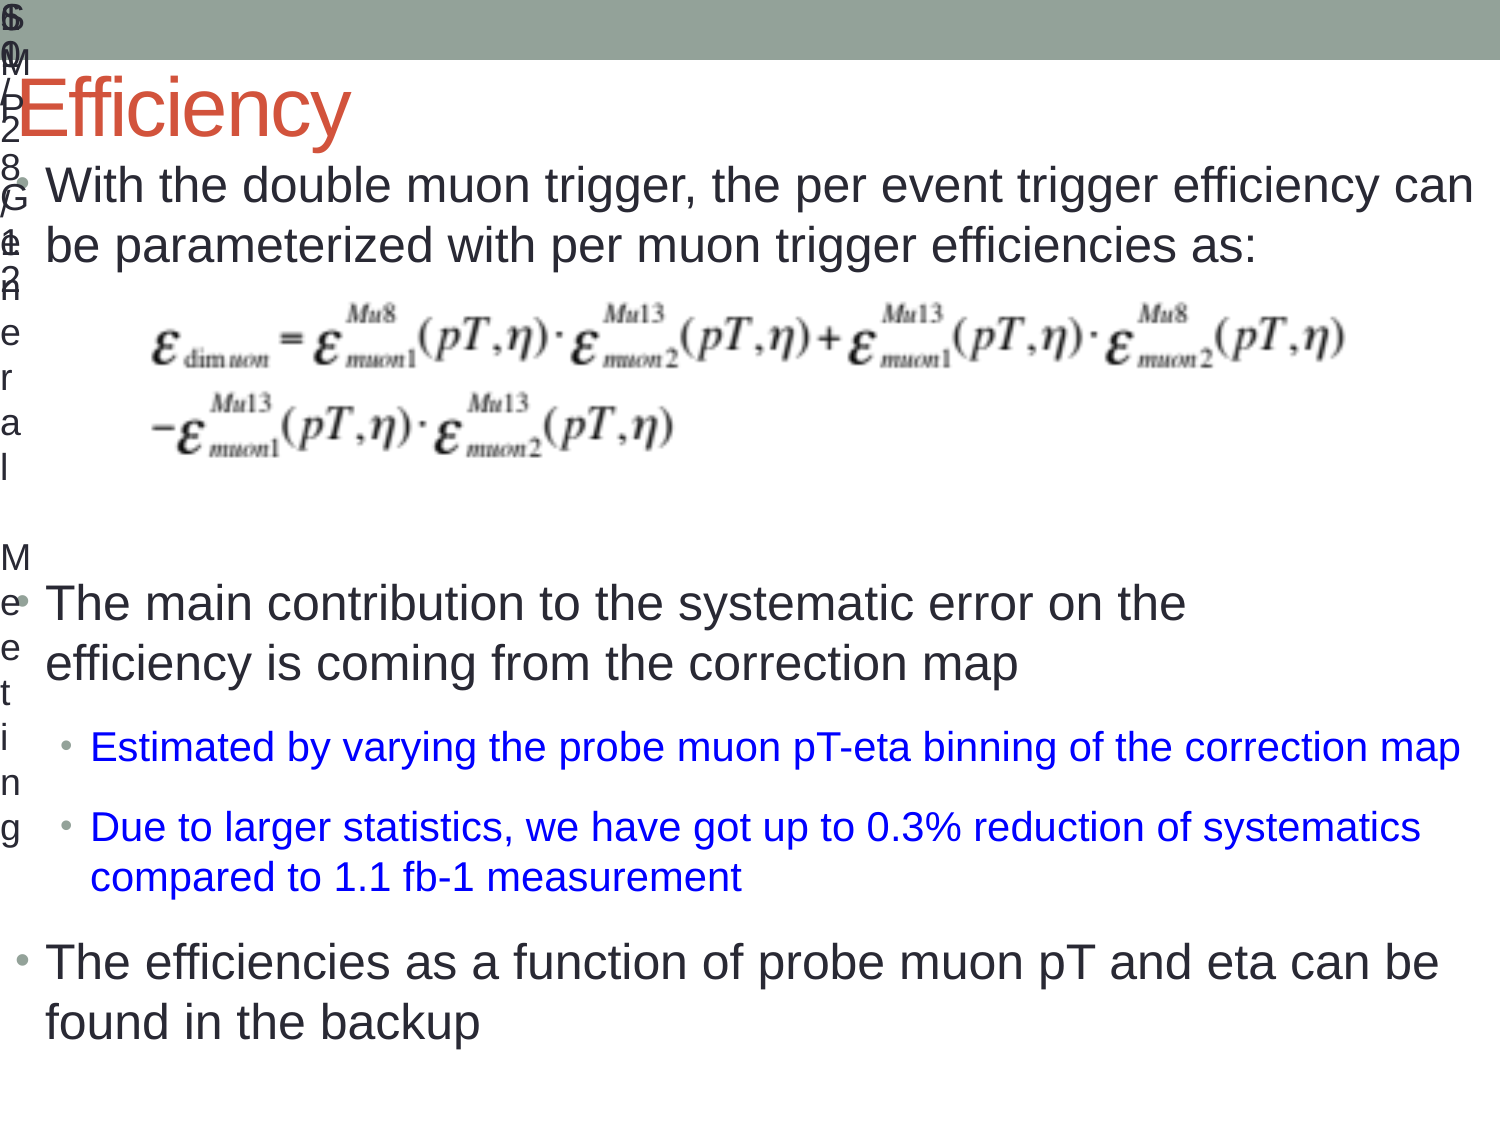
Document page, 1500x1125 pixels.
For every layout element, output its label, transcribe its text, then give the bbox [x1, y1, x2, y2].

title Efficiency [0, 22, 1350, 145]
list With the double muon trigger, the per event trigger efficiency can be parameterized with per muon trigger efficiencies as: The main contribution to the systematic error on the efficiency is coming from the correction map Estimated by varying the probe muon pT-eta binning of the correction map Due to larger statistics, we have got up to 0.3% reduction of systematics compared to 1.1 fb-1 measurement The efficiencies as a function of probe muon pT and eta can be found in the backup [0, 145, 1500, 1101]
picture [147, 291, 1346, 461]
